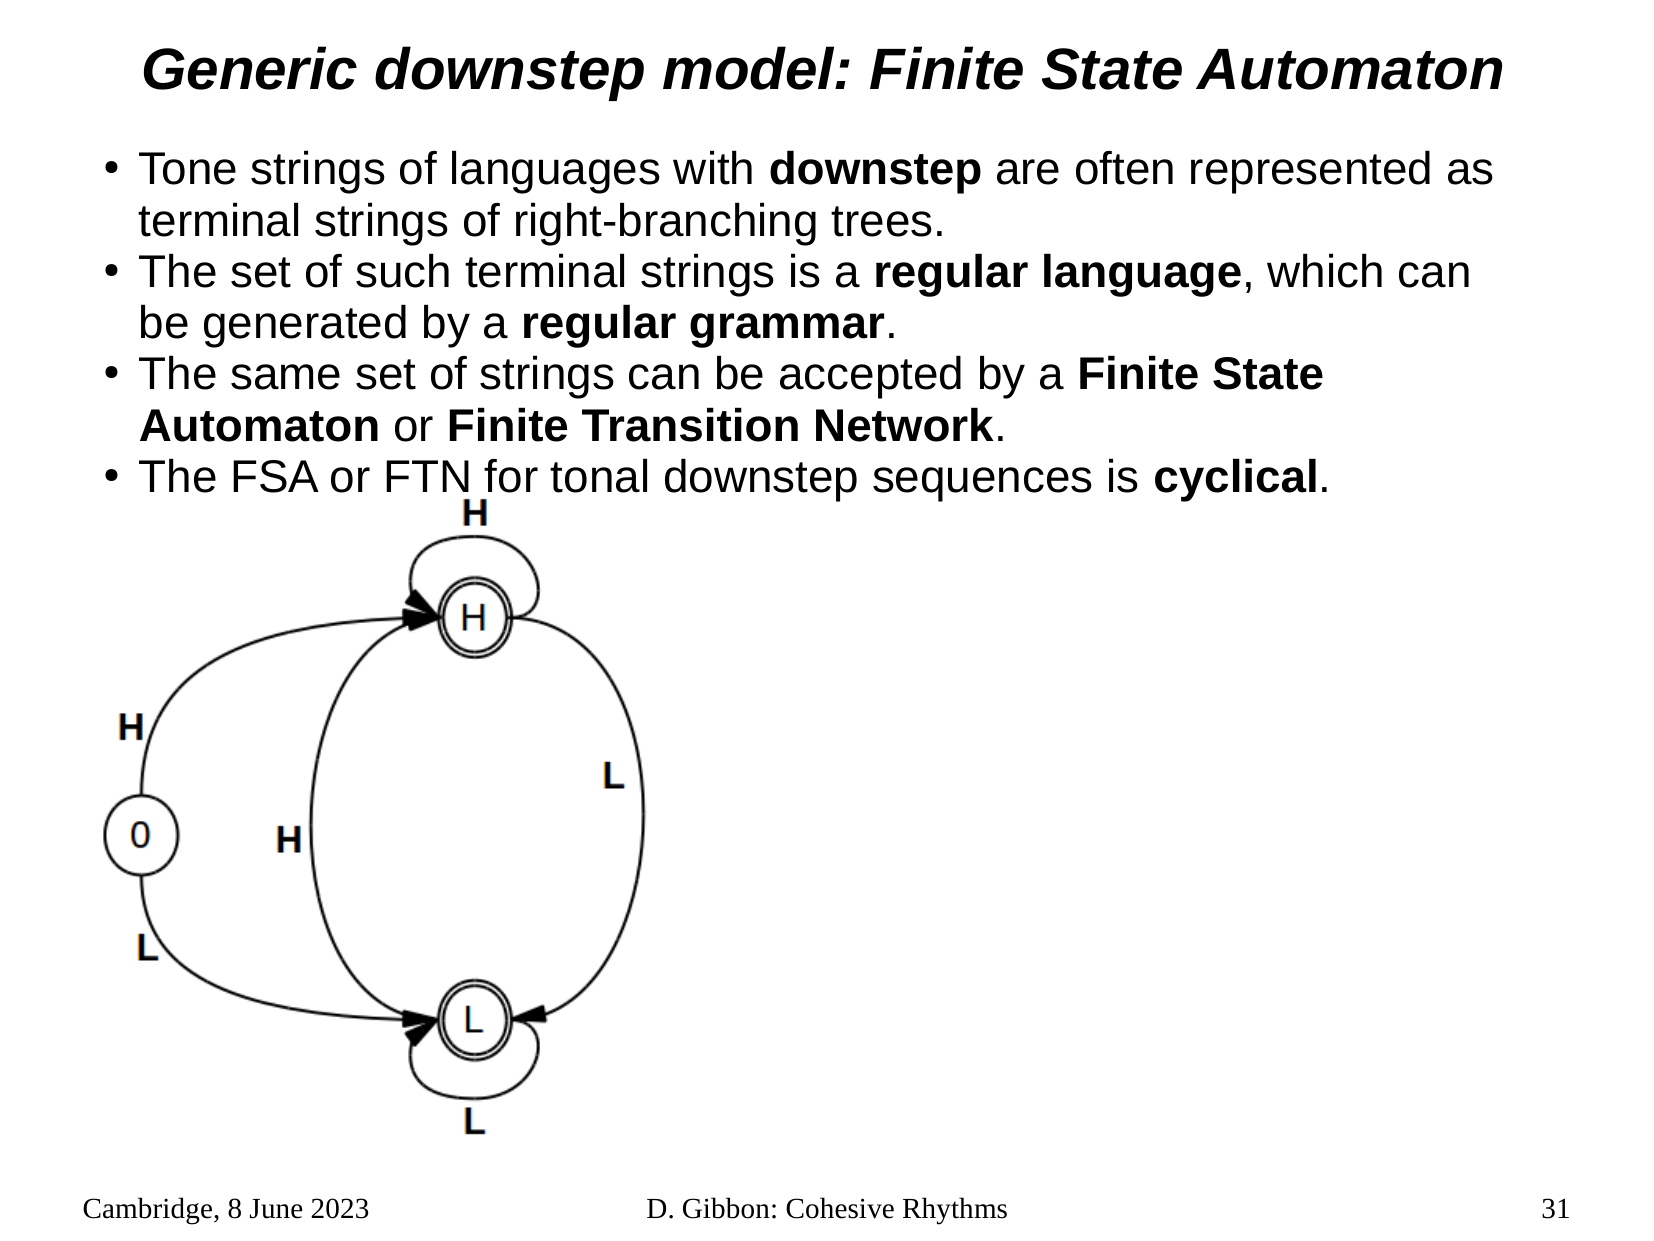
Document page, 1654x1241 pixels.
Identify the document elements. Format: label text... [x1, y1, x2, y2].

picture [63, 465, 773, 1175]
title Generic downstep model: Finite State Automaton [11, 19, 1636, 119]
text_box Tone strings of languages with downstep are often represented as terminal strings of right-branching trees. The set of such terminal strings is a regular language, which can be generated by a regular grammar. The same set of strings can be accepted by a Finite State Automaton or Finite Transition Network. The FSA or FTN for tonal downstep sequences is cyclical. [88, 135, 1536, 491]
